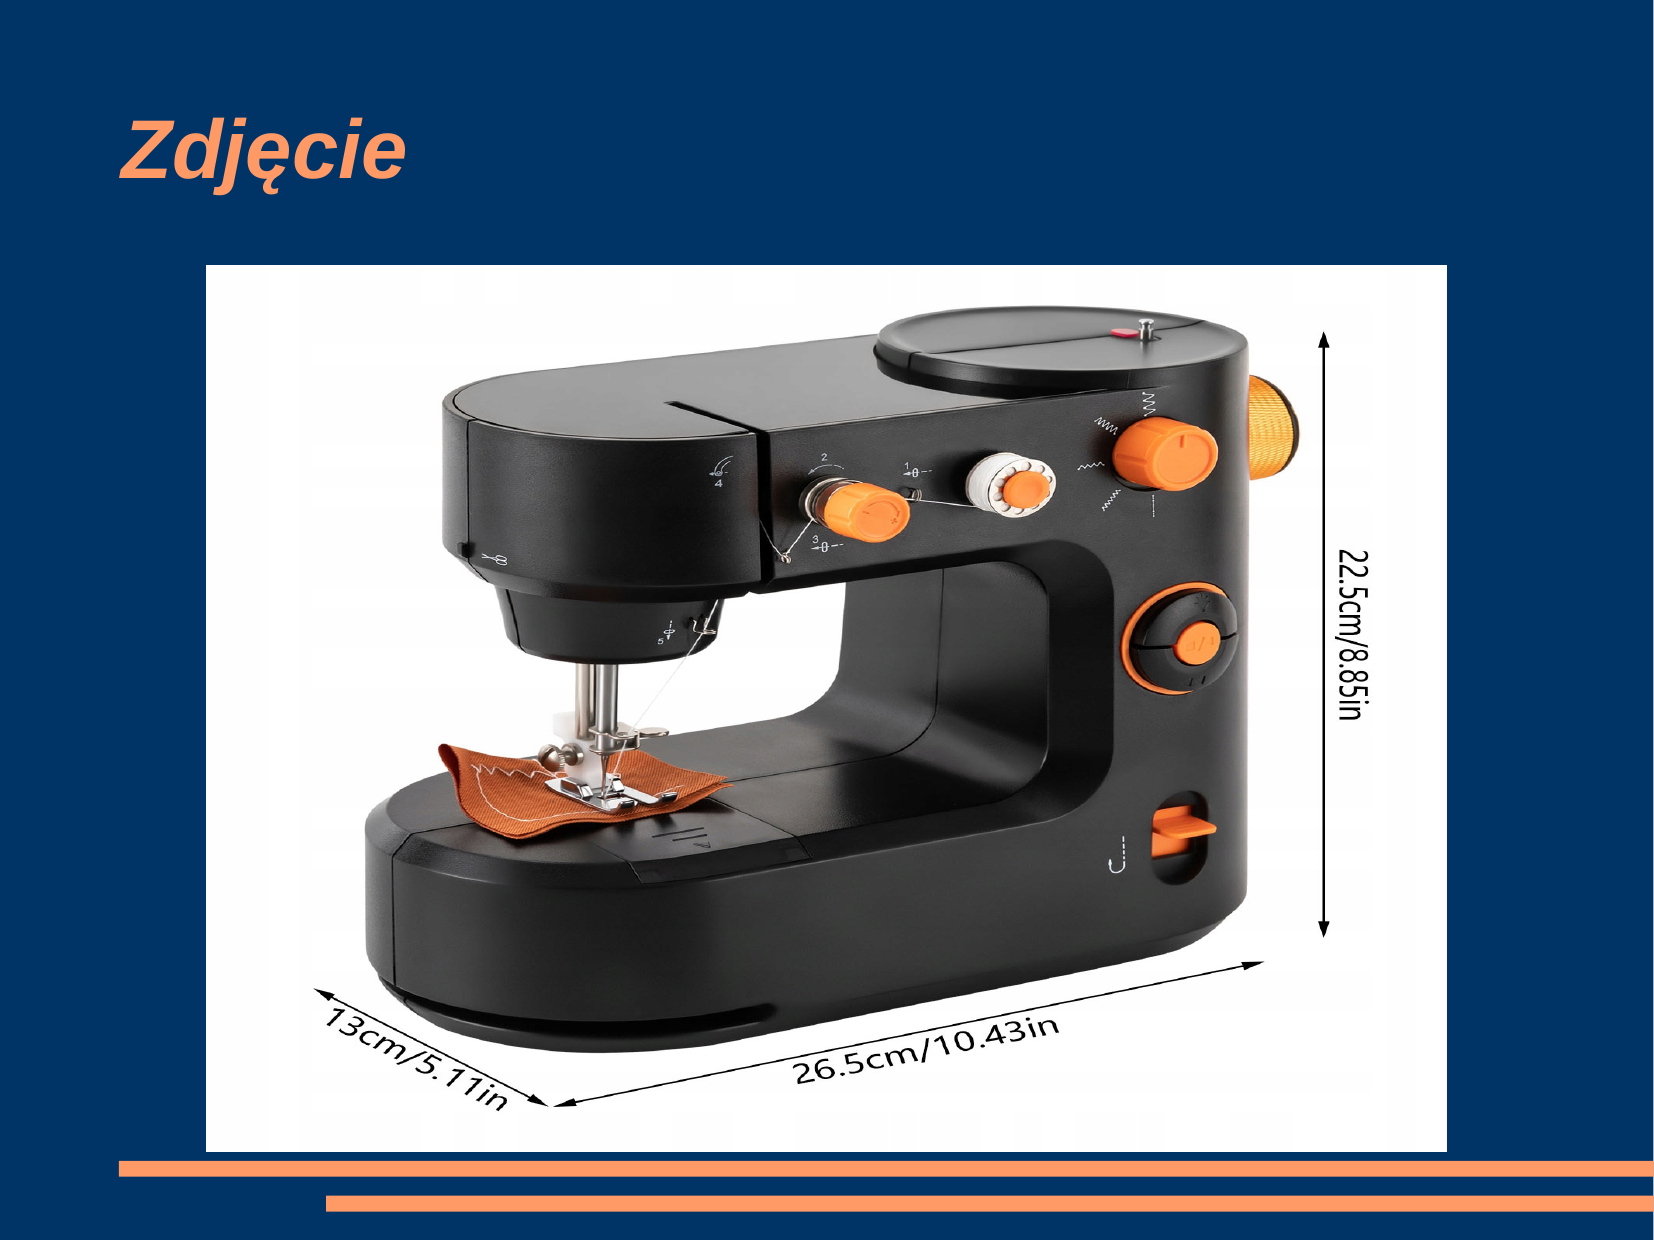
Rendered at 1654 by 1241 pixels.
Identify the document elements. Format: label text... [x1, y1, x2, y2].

title Zdjęcie [121, 46, 1534, 254]
picture [206, 265, 1447, 1152]
